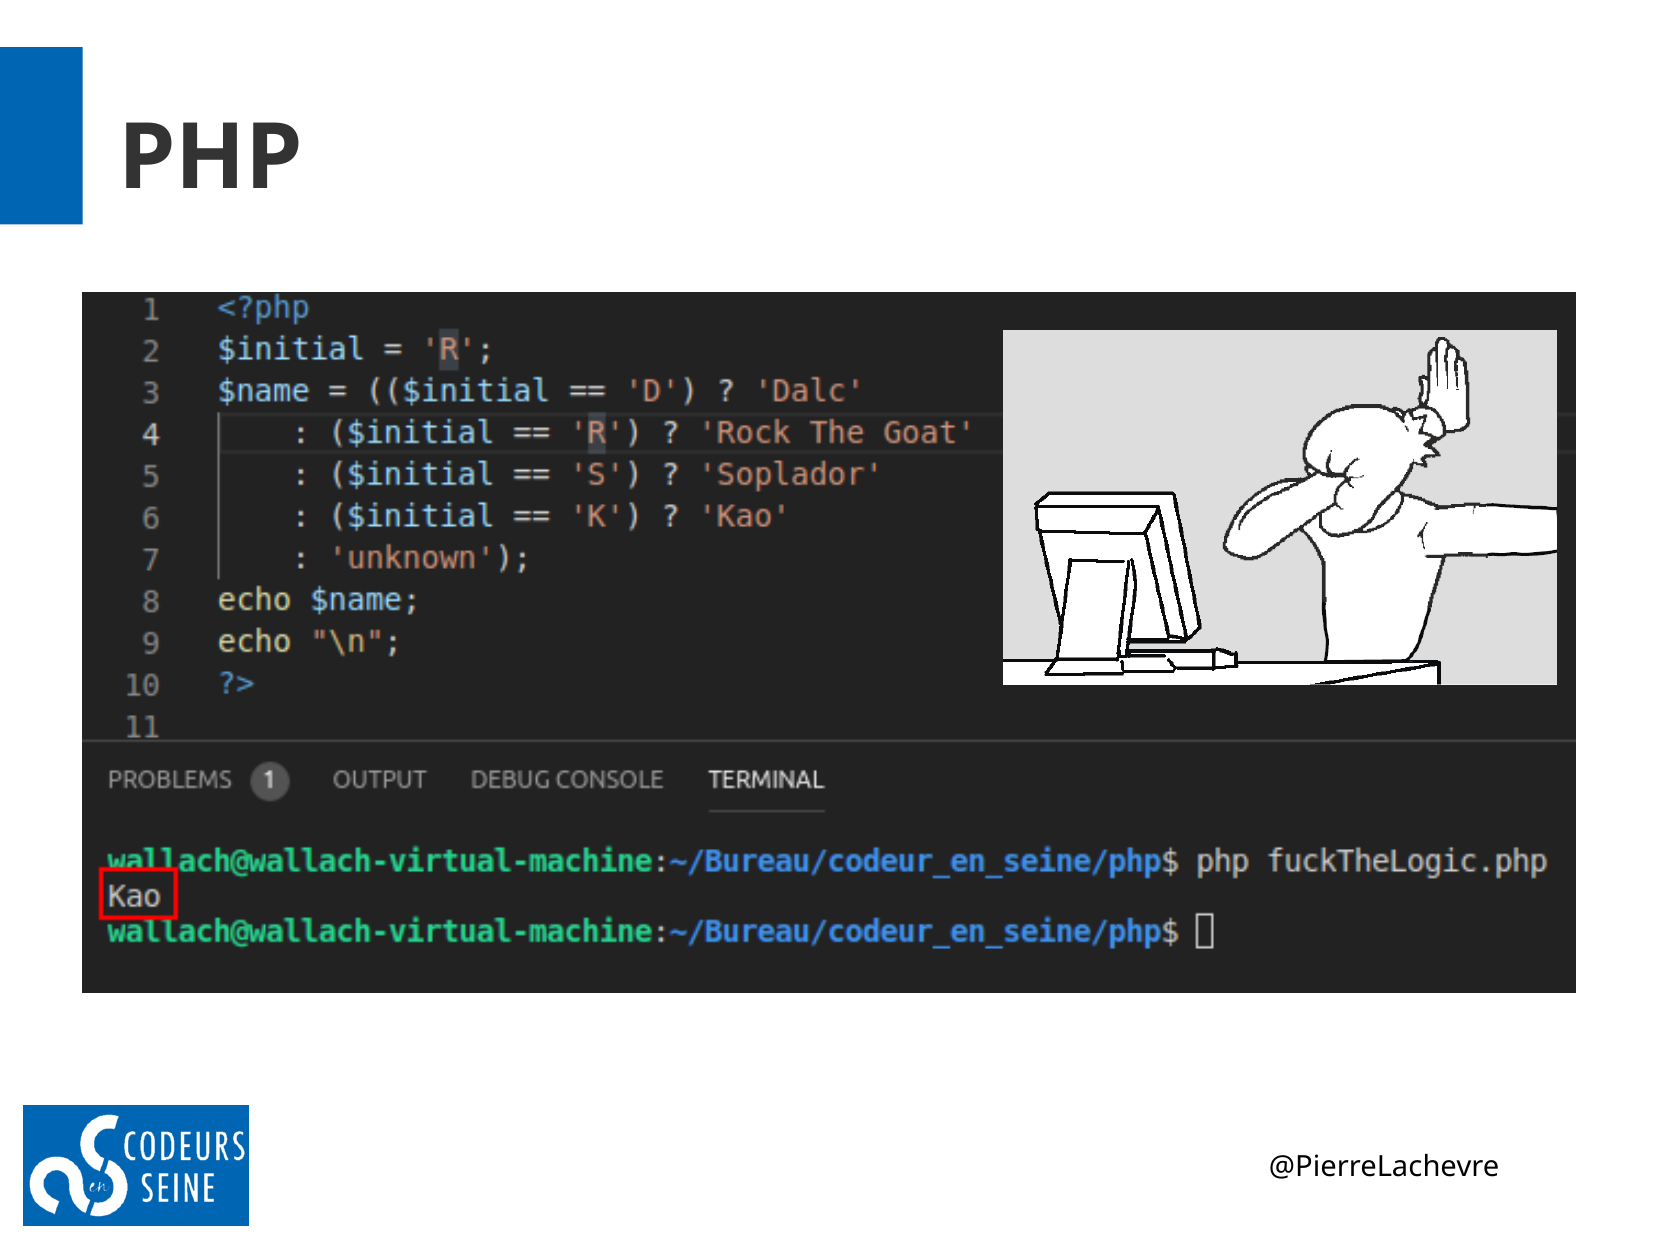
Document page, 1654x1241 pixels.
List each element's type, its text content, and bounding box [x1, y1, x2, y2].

picture [82, 292, 1576, 993]
picture [23, 1105, 249, 1226]
title PHP [118, 49, 1571, 257]
